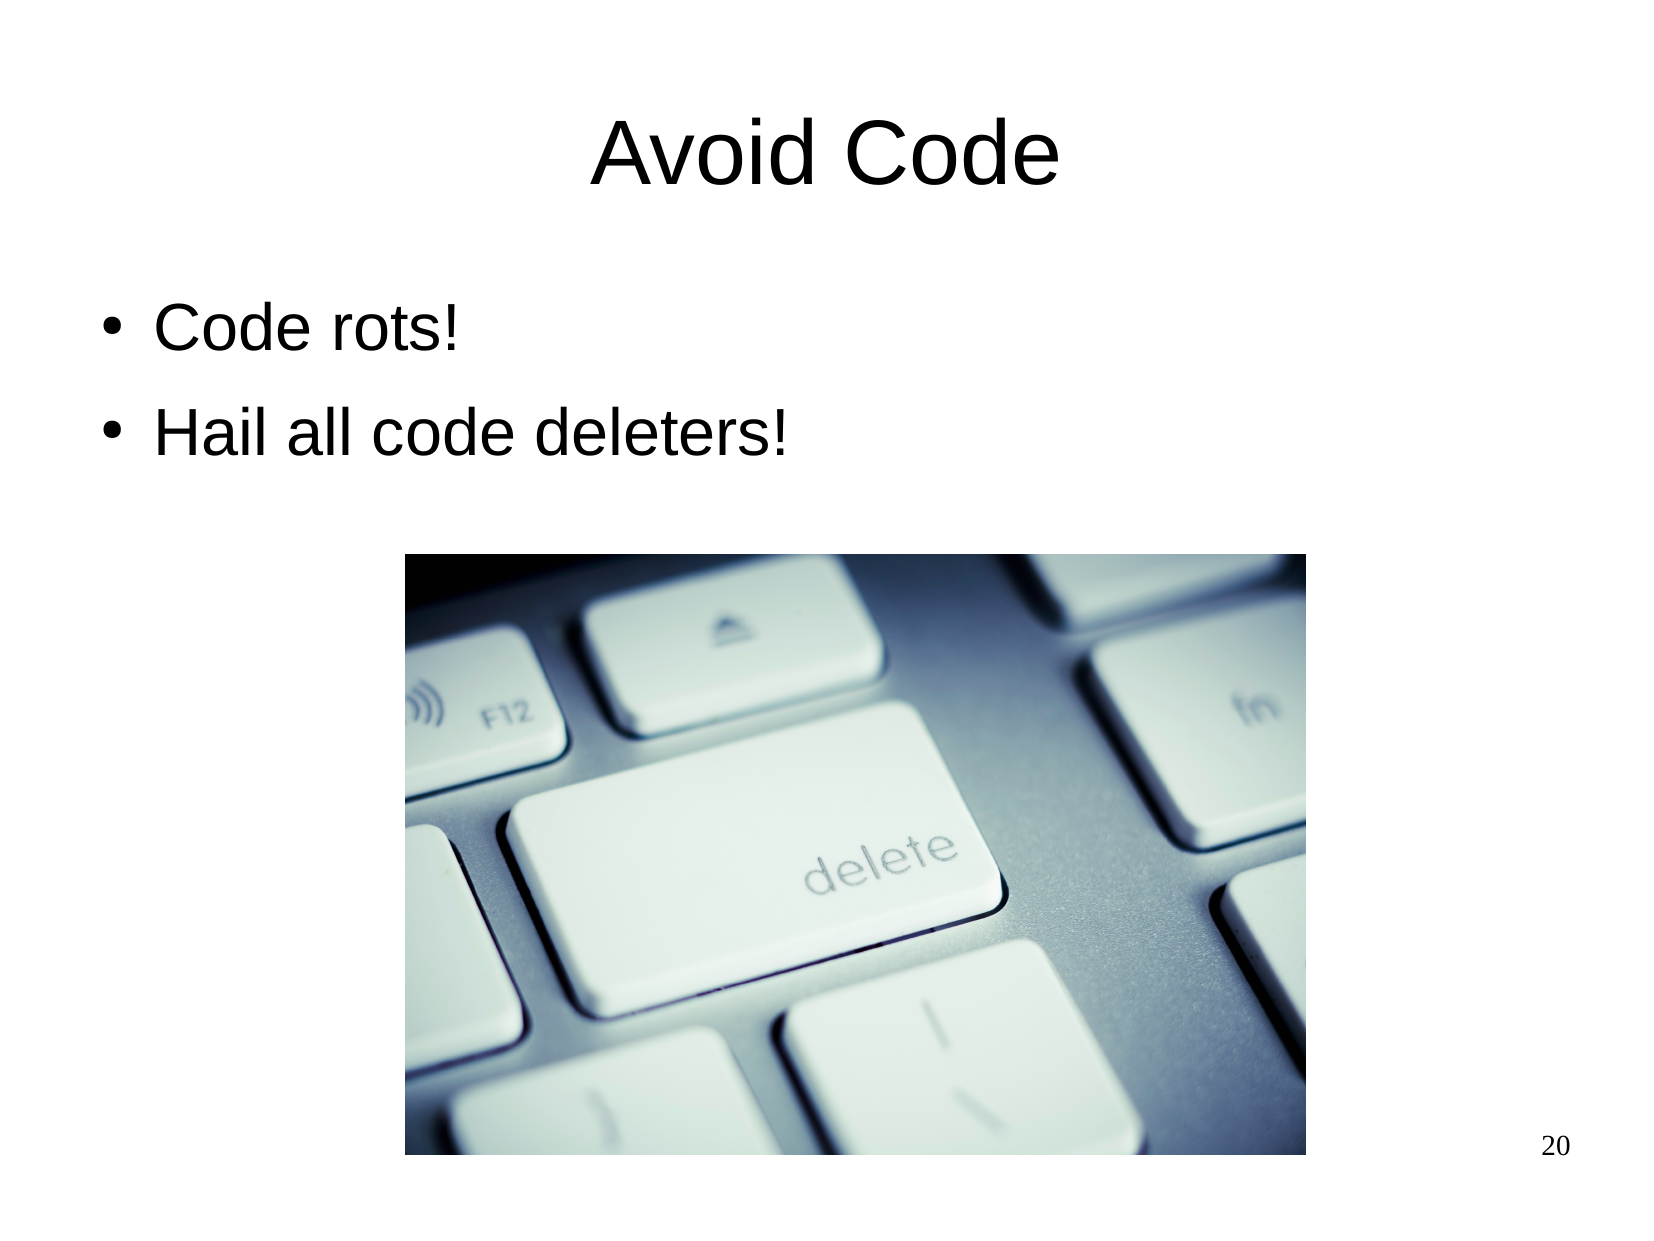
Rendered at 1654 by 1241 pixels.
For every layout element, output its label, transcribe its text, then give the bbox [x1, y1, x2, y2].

title Avoid Code [82, 49, 1571, 257]
list Code rots! Hail all code deleters! [82, 290, 1571, 1010]
picture [405, 554, 1306, 1155]
